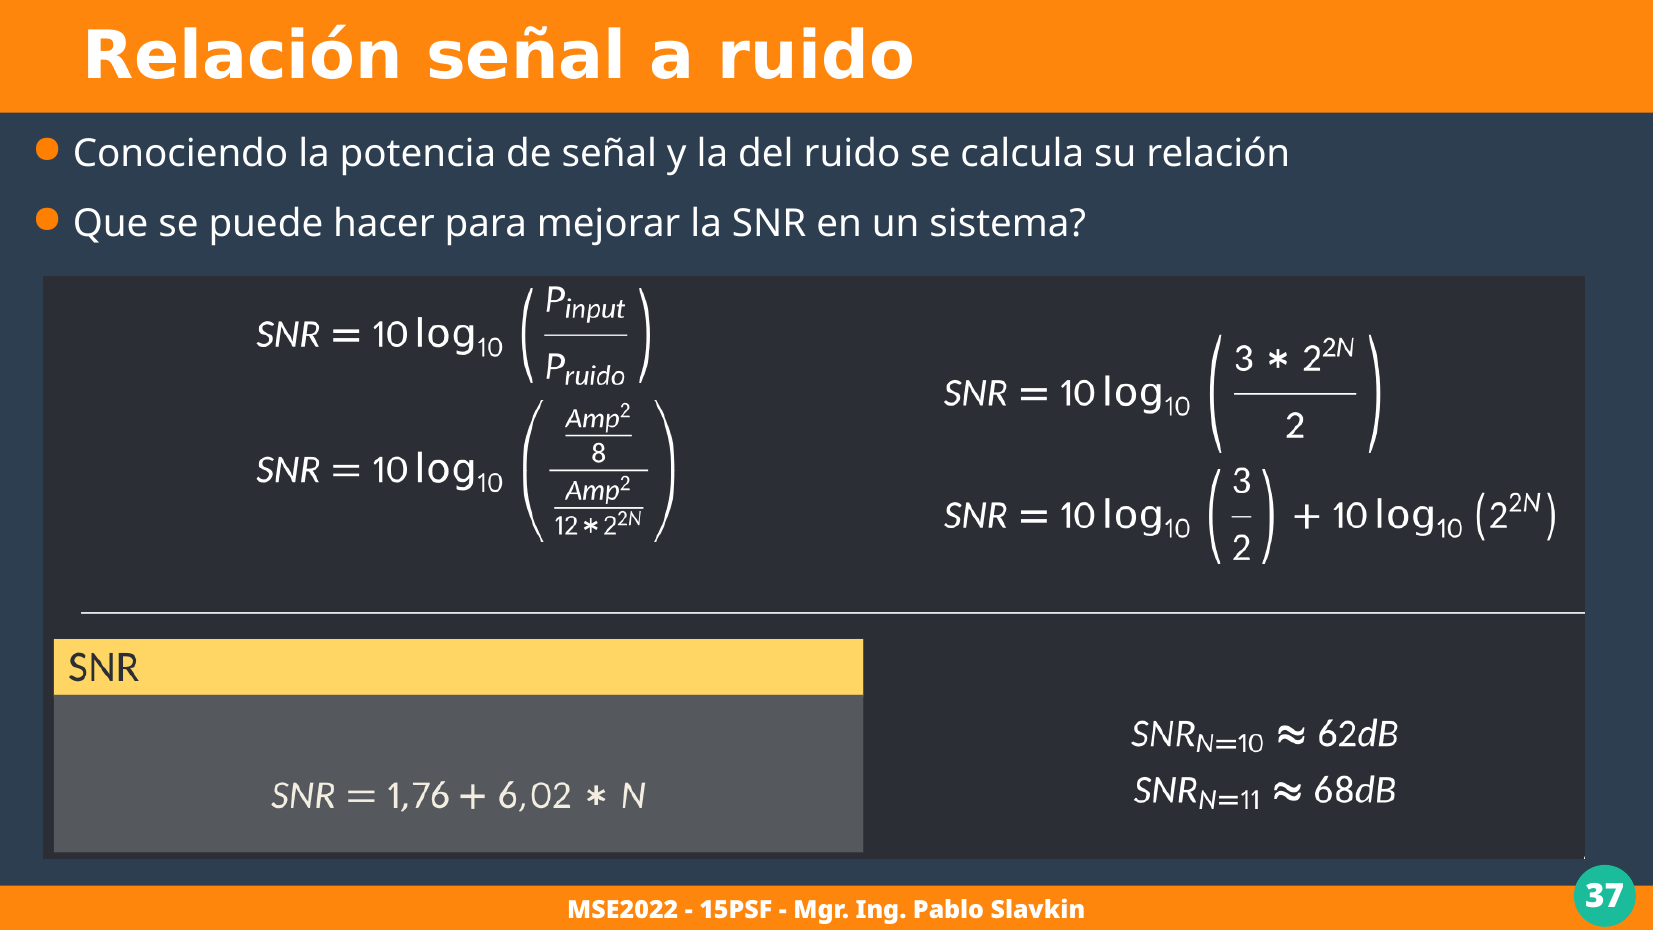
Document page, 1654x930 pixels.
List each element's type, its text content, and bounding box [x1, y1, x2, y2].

picture [43, 276, 1585, 859]
title Relación señal a ruido [0, 16, 1651, 113]
list Conociendo la potencia de señal y la del ruido se calcula su relación Que se puede hacer para mejorar la SNR en un sistema? [18, 125, 1613, 251]
